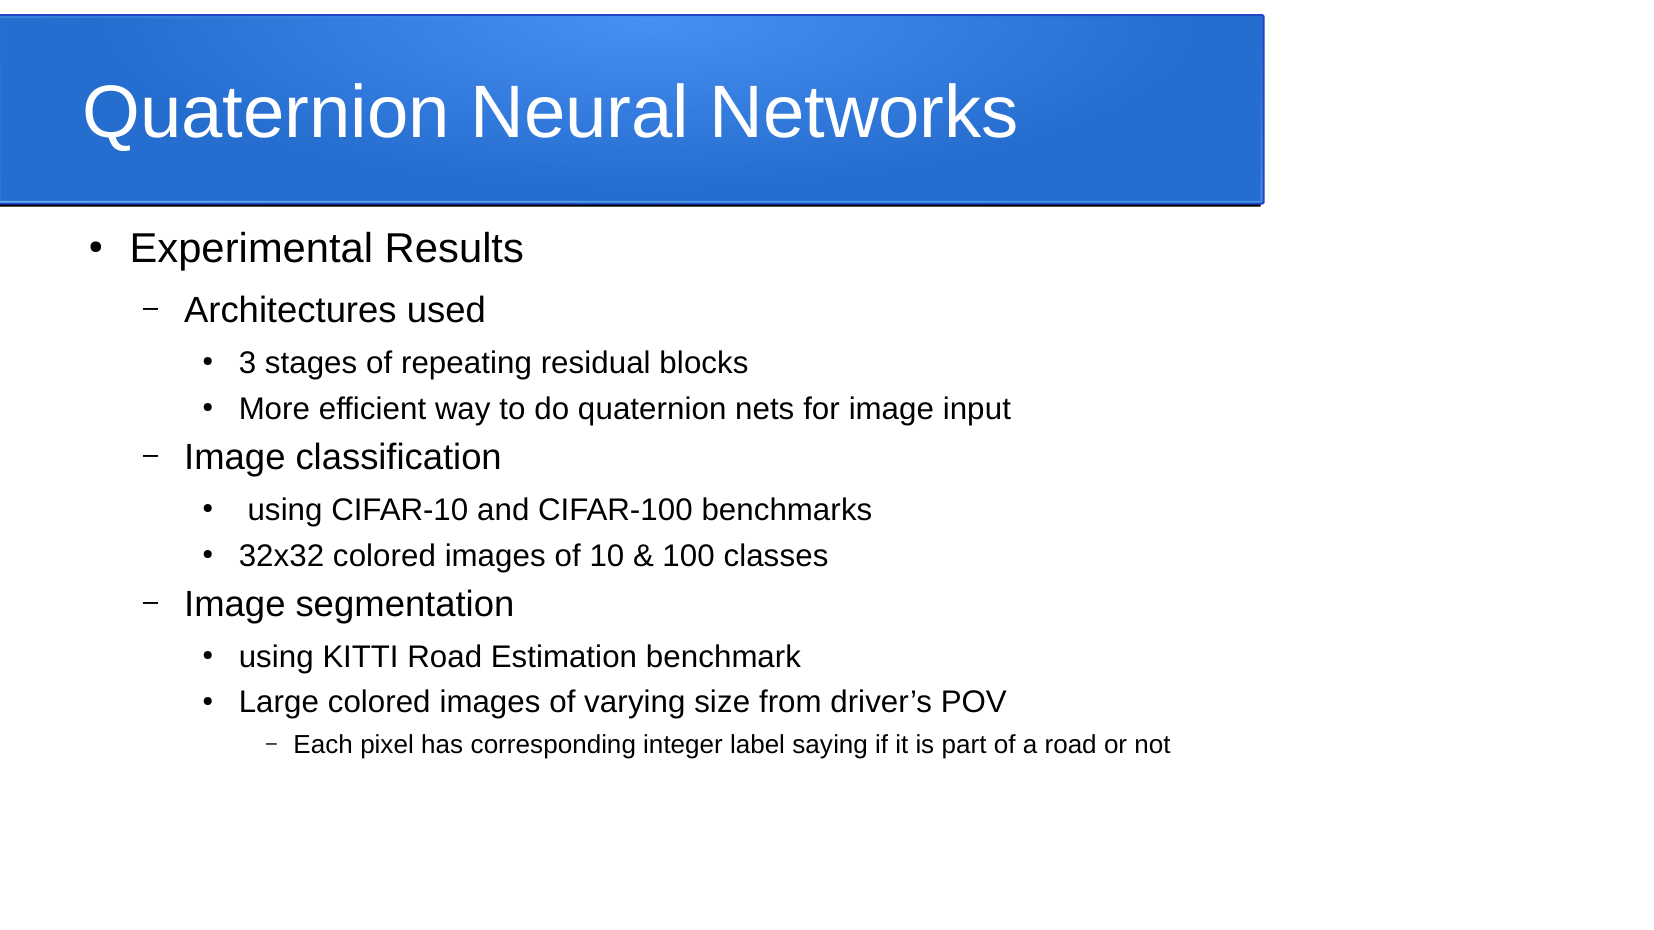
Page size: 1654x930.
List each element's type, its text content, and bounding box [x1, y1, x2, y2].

title Quaternion Neural Networks [82, 35, 1234, 189]
list Experimental Results Architectures used 3 stages of repeating residual blocks More efficient way to do quaternion nets for image input Image classification using CIFAR-10 and CIFAR-100 benchmarks 32x32 colored images of 10 & 100 classes Image segmentation using KITTI Road Estimation benchmark Large colored images of varying size from driver’s POV Each pixel has corresponding integer label saying if it is part of a road or not [75, 225, 1621, 764]
